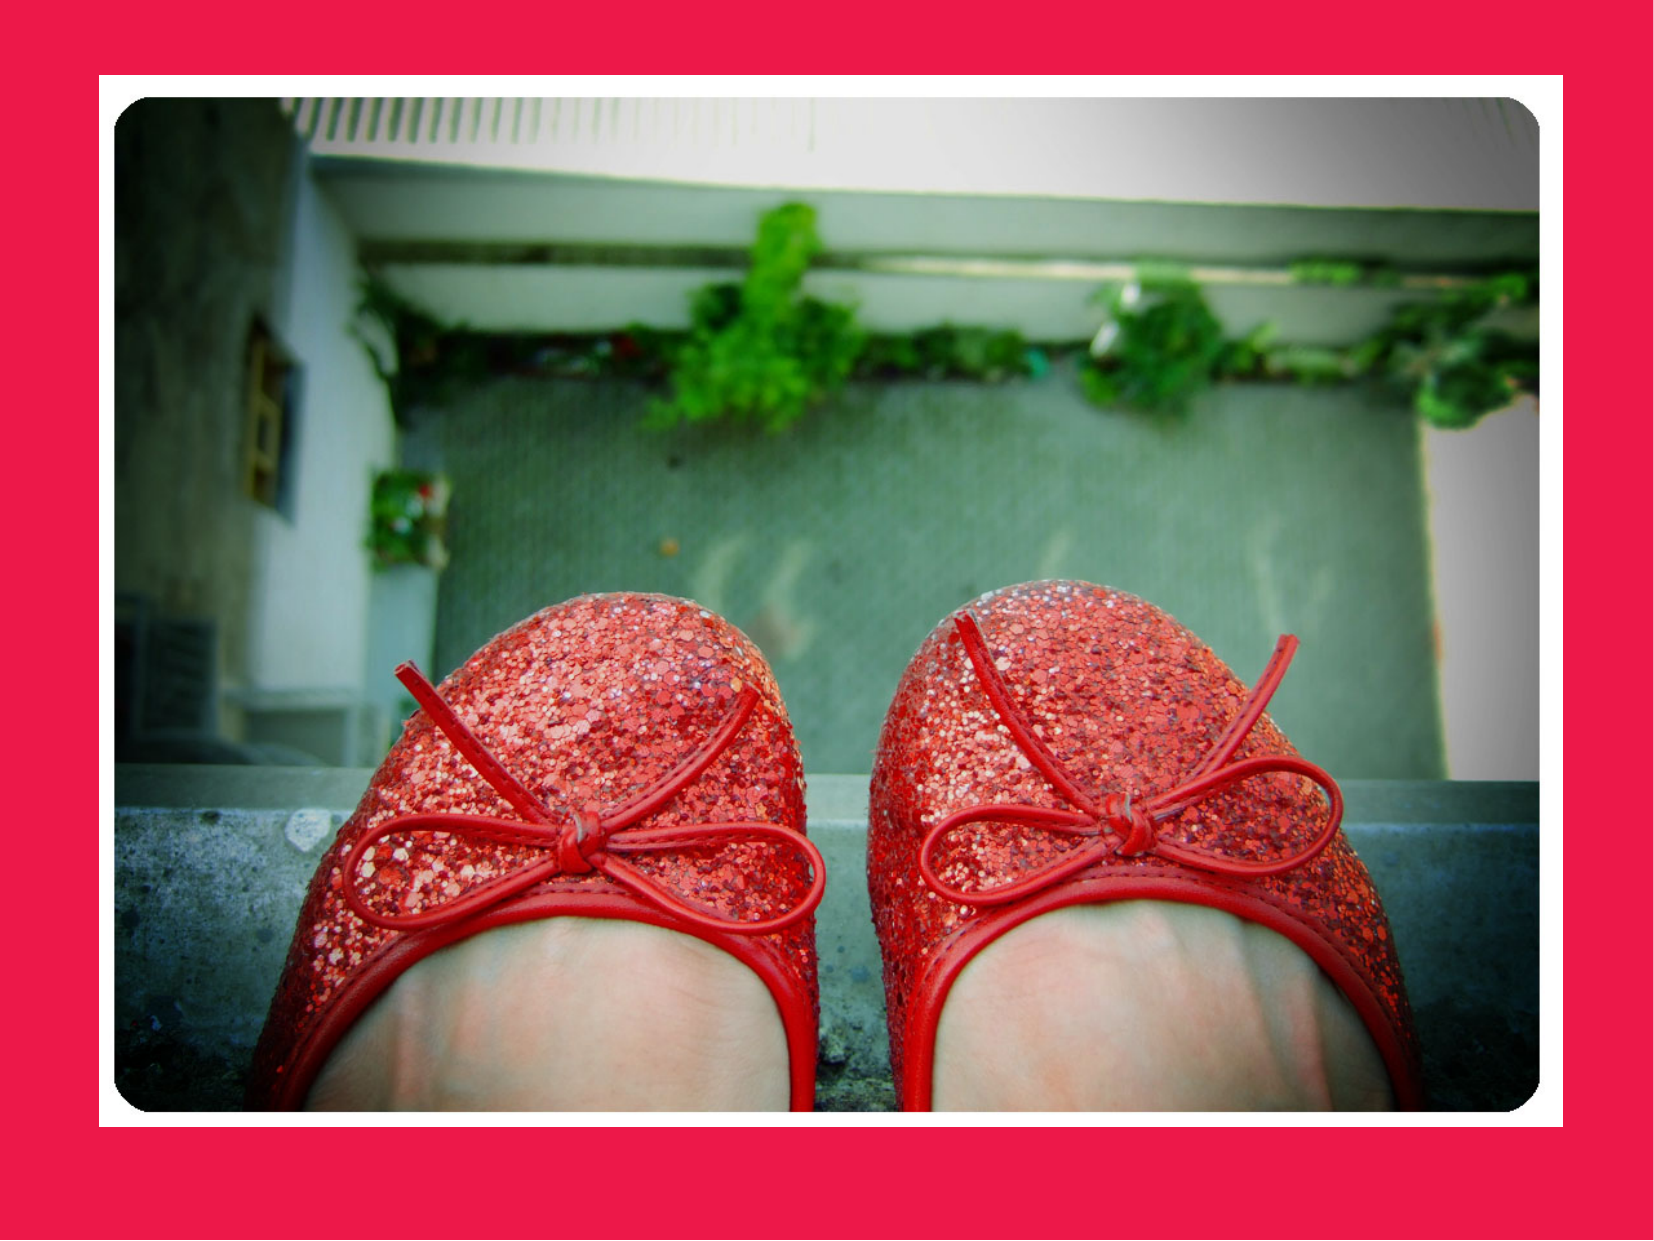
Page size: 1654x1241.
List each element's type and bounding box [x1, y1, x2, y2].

picture [99, 75, 1563, 1127]
